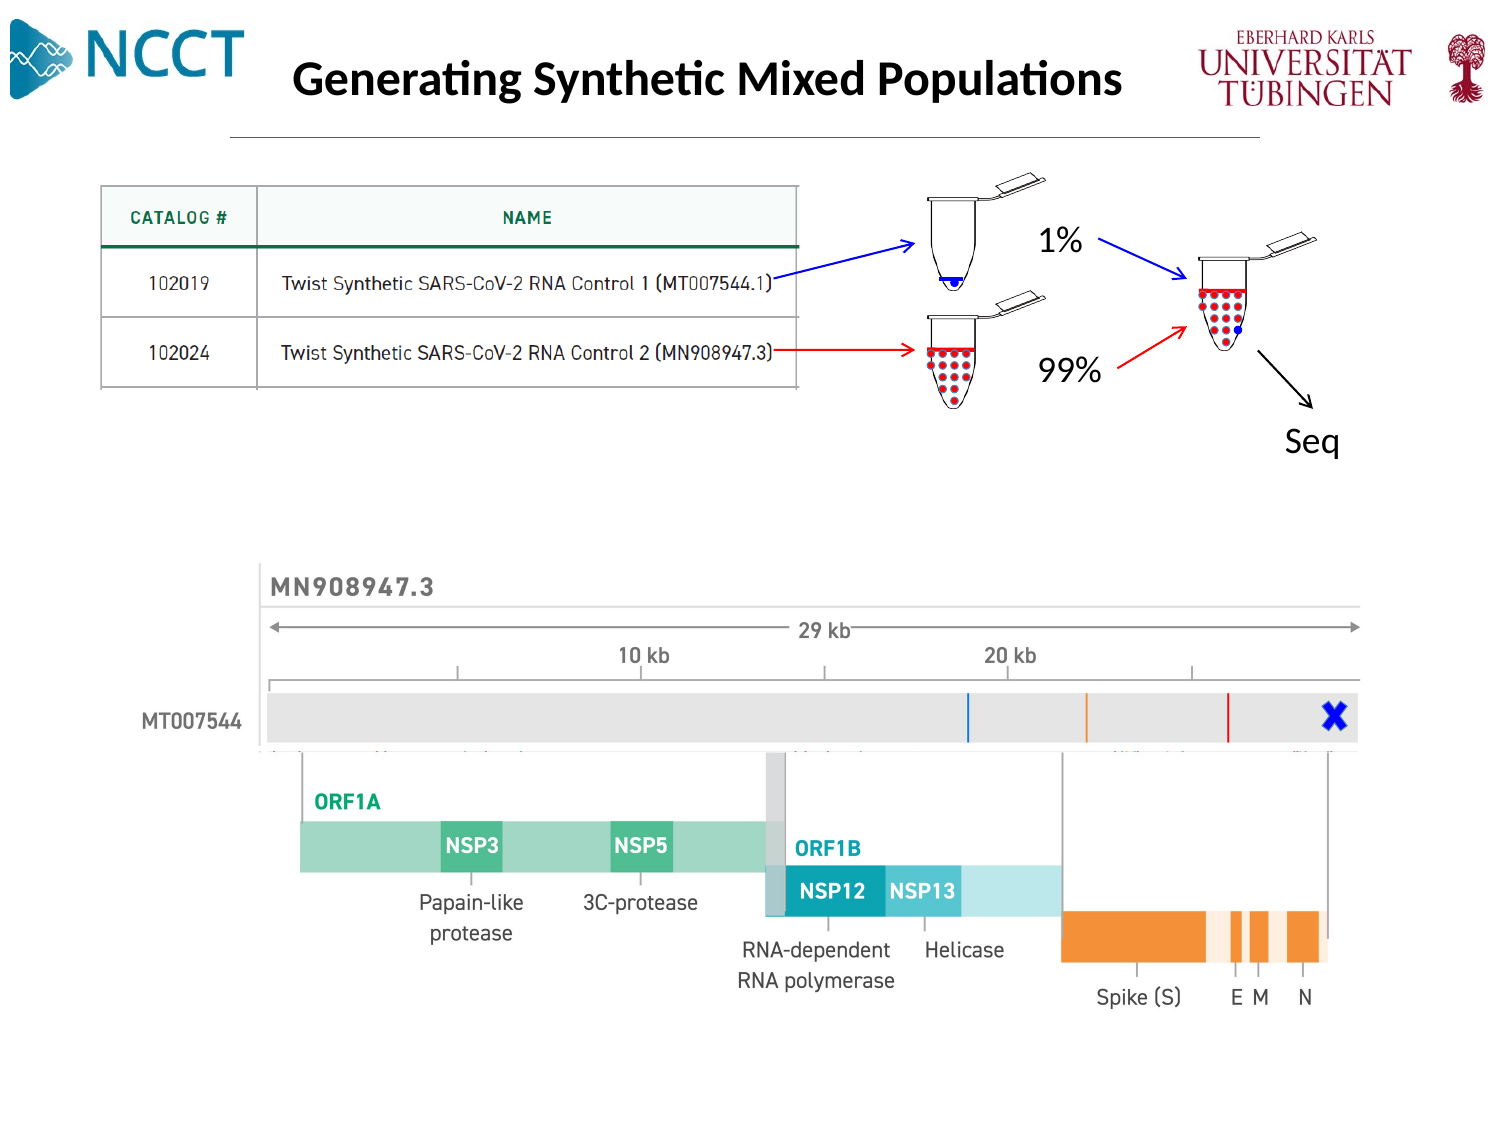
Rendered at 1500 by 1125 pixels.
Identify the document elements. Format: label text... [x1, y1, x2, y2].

text_box [938, 349, 947, 358]
text_box [962, 373, 971, 381]
text_box [927, 361, 935, 370]
picture [70, 751, 1400, 1024]
picture [100, 184, 800, 390]
text_box [1222, 338, 1230, 346]
text_box [1222, 314, 1230, 323]
text_box [1210, 291, 1219, 299]
text_box [1222, 302, 1230, 311]
text_box [1198, 291, 1207, 299]
text_box [938, 373, 947, 381]
text_box [1198, 302, 1207, 311]
text_box [950, 278, 959, 287]
picture [1198, 231, 1317, 351]
text_box [1210, 326, 1219, 335]
text_box [1222, 291, 1230, 299]
text_box [938, 361, 947, 370]
text_box [1234, 291, 1242, 299]
text_box [1210, 314, 1219, 323]
text_box [1234, 314, 1242, 323]
text_box Generating Synthetic Mixed Populations [277, 37, 1164, 113]
text_box [950, 373, 959, 381]
text_box [962, 361, 971, 370]
text_box [938, 385, 947, 393]
text_box [962, 349, 971, 358]
text_box [1210, 302, 1219, 311]
text_box [950, 397, 959, 405]
text_box [1234, 302, 1242, 311]
picture [70, 540, 1400, 746]
text_box [950, 385, 959, 393]
text_box [1322, 701, 1348, 731]
picture [10, 19, 245, 102]
text_box [1222, 326, 1230, 335]
text_box [927, 349, 935, 358]
picture [927, 172, 1046, 409]
text_box [950, 349, 959, 358]
text_box [950, 361, 959, 370]
text_box Seq [1270, 408, 1356, 469]
picture [1198, 30, 1485, 106]
text_box 1% [1022, 208, 1098, 268]
text_box 99% [1022, 338, 1117, 398]
text_box [1234, 326, 1242, 334]
